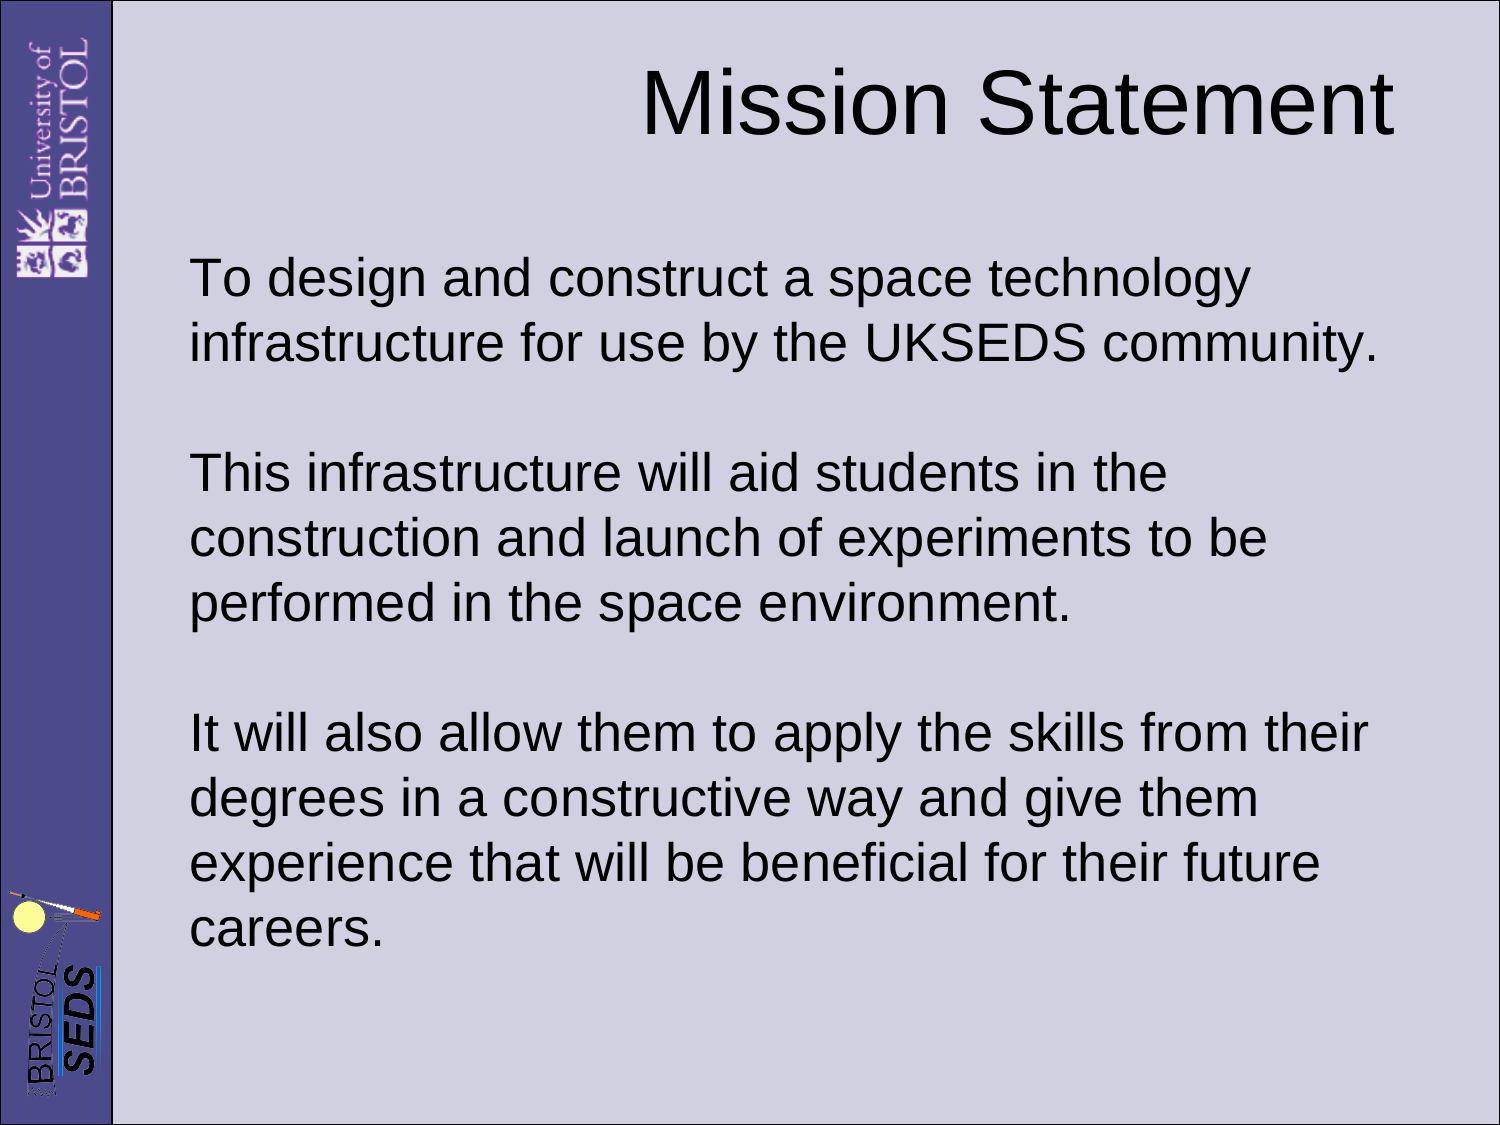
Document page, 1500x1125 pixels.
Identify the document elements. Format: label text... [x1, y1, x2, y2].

picture [0, 0, 113, 315]
picture [5, 888, 103, 1099]
text_box To design and construct a space technology infrastructure for use by the UKSEDS community. This infrastructure will aid students in the construction and launch of experiments to be performed in the space environment. It will also allow them to apply the skills from their degrees in a constructive way and give them experience that will be beneficial for their future careers. [159, 235, 1489, 1070]
text_box Mission Statement [626, 35, 981, 191]
